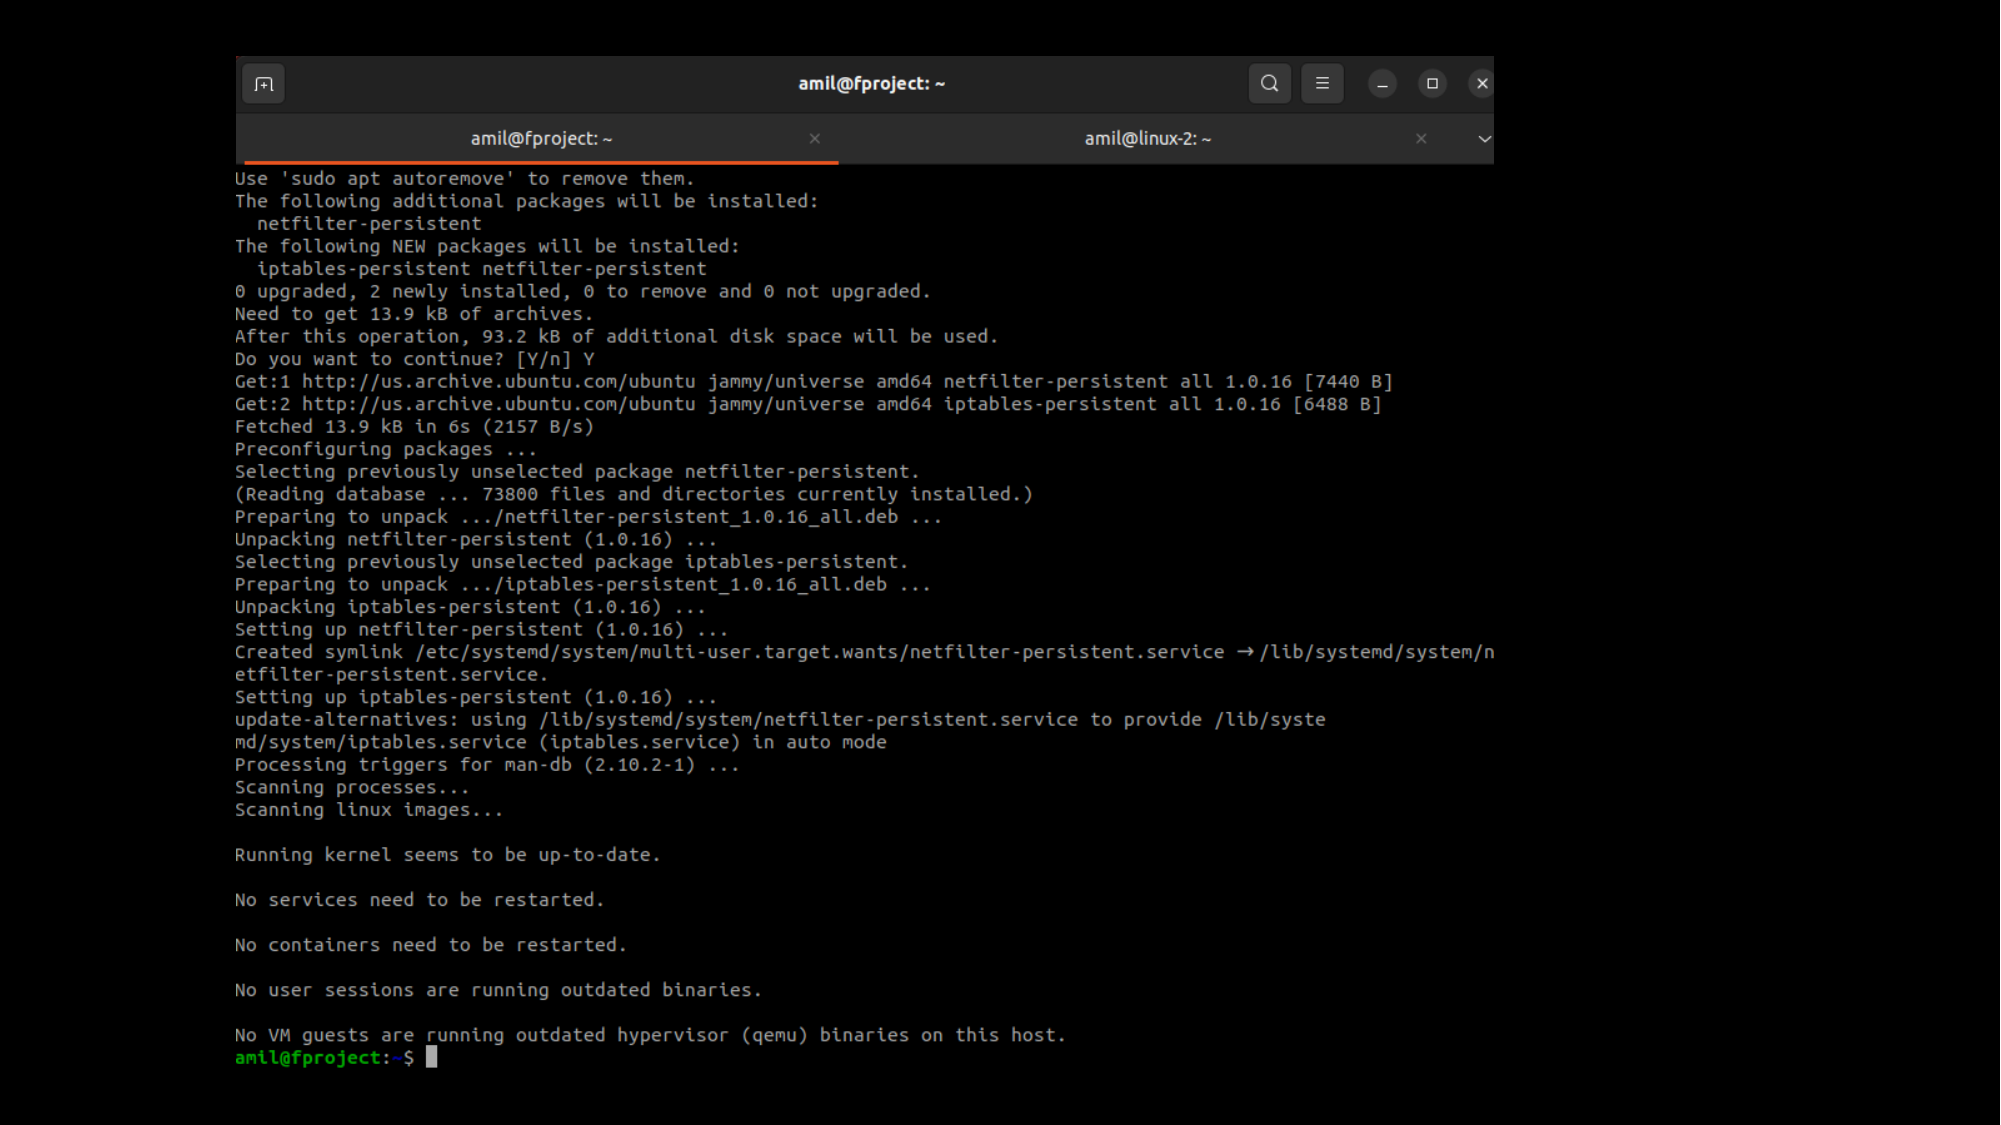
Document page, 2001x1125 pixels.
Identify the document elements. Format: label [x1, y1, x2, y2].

picture [236, 56, 1494, 1069]
